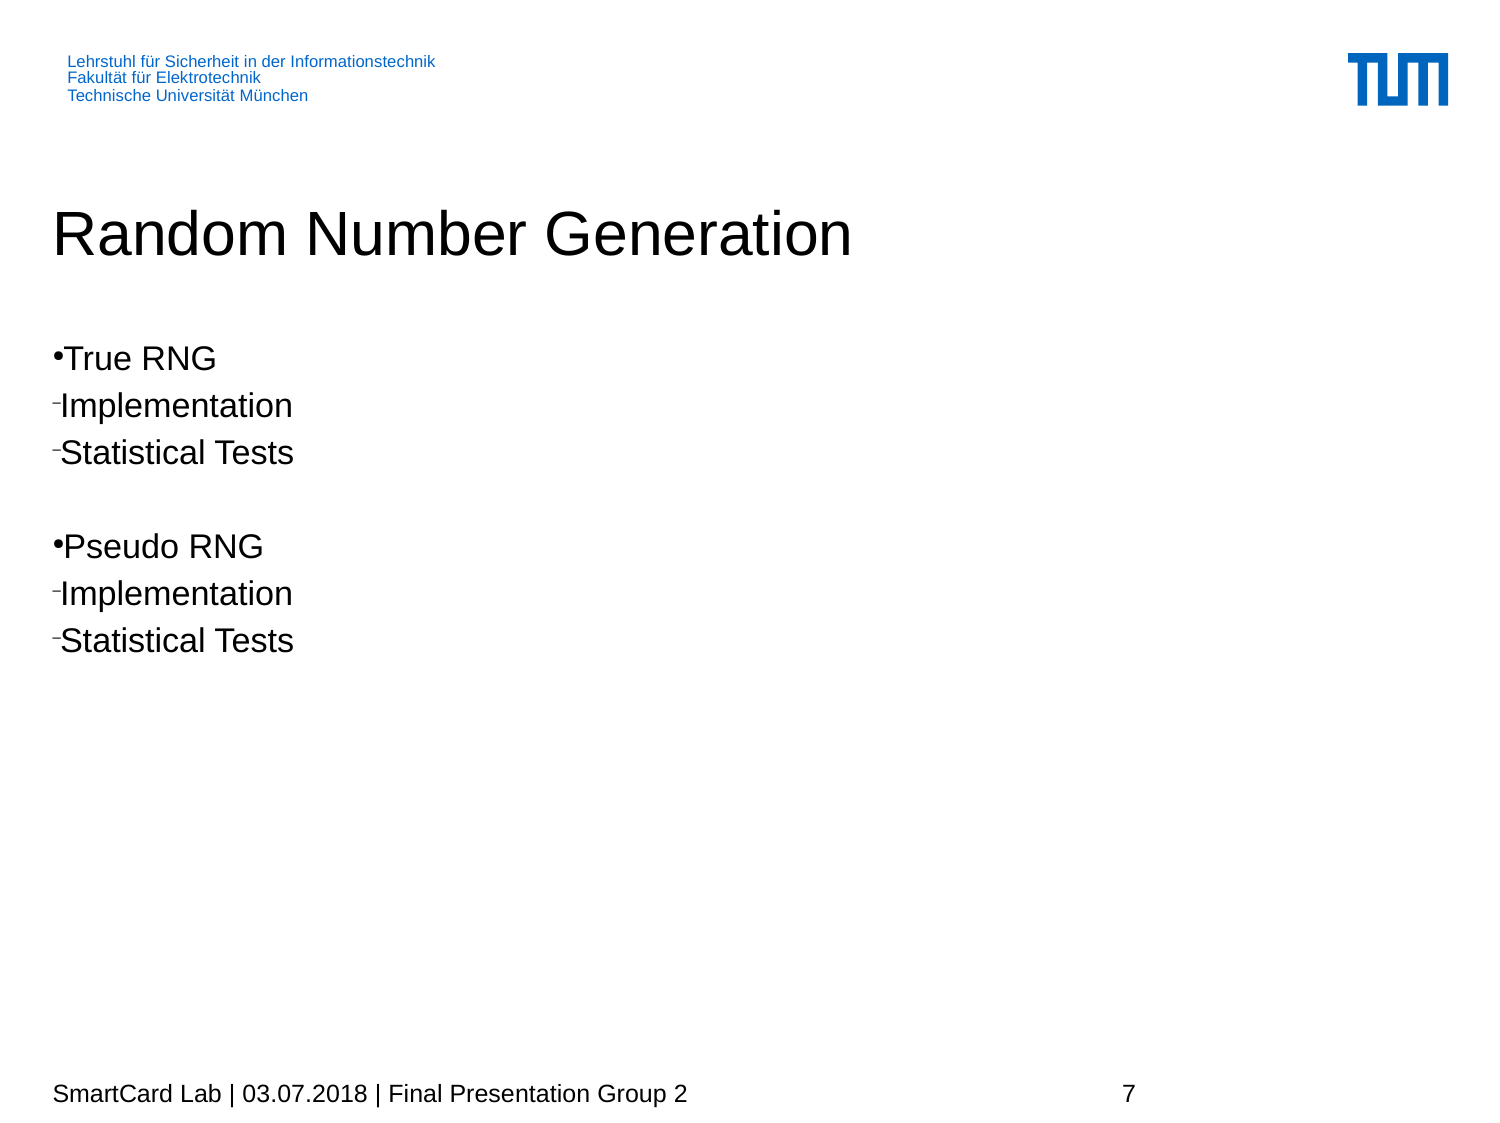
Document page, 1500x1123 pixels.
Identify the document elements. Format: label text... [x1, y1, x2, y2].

text_box SmartCard Lab | 03.07.2018 | Final Presentation Group 2 [52, 1062, 1116, 1123]
text_box <number> [1122, 1062, 1459, 1123]
list True RNG Implementation Statistical Tests Pseudo RNG Implementation Statistical Tests [52, 330, 1453, 663]
title Random Number Generation [52, 192, 1453, 268]
